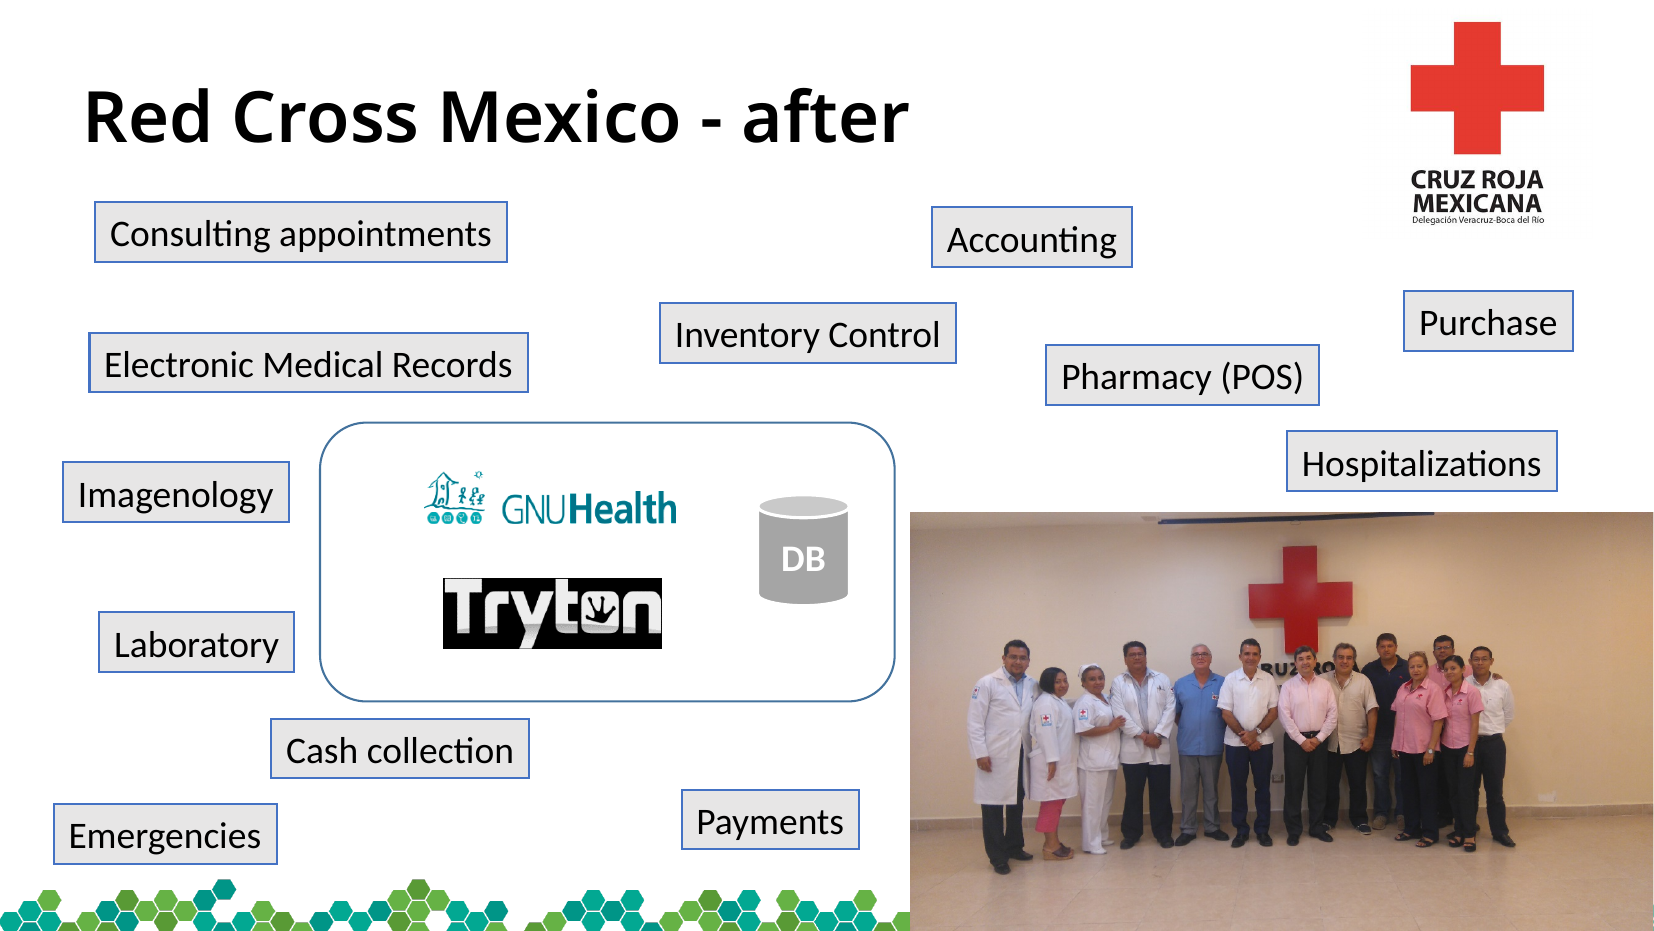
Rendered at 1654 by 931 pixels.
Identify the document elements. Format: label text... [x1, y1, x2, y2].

text_box Laboratory [99, 612, 295, 673]
text_box Imagenology [63, 462, 289, 523]
picture [424, 459, 681, 538]
text_box Pharmacy (POS) [1046, 344, 1320, 405]
title Red Cross Mexico - after [82, 37, 1362, 193]
text_box DB [757, 507, 850, 606]
picture [443, 578, 662, 649]
text_box Payments [681, 789, 860, 850]
picture [0, 512, 1654, 931]
text_box Hospitalizations [1287, 431, 1557, 492]
text_box Accounting [932, 207, 1132, 267]
text_box Purchase [1404, 290, 1573, 351]
text_box Inventory Control [660, 302, 956, 363]
text_box Cash collection [271, 718, 530, 779]
picture [1362, 8, 1593, 239]
text_box Emergencies [53, 804, 277, 864]
text_box Electronic Medical Records [89, 332, 528, 393]
text_box Consulting appointments [95, 201, 508, 262]
